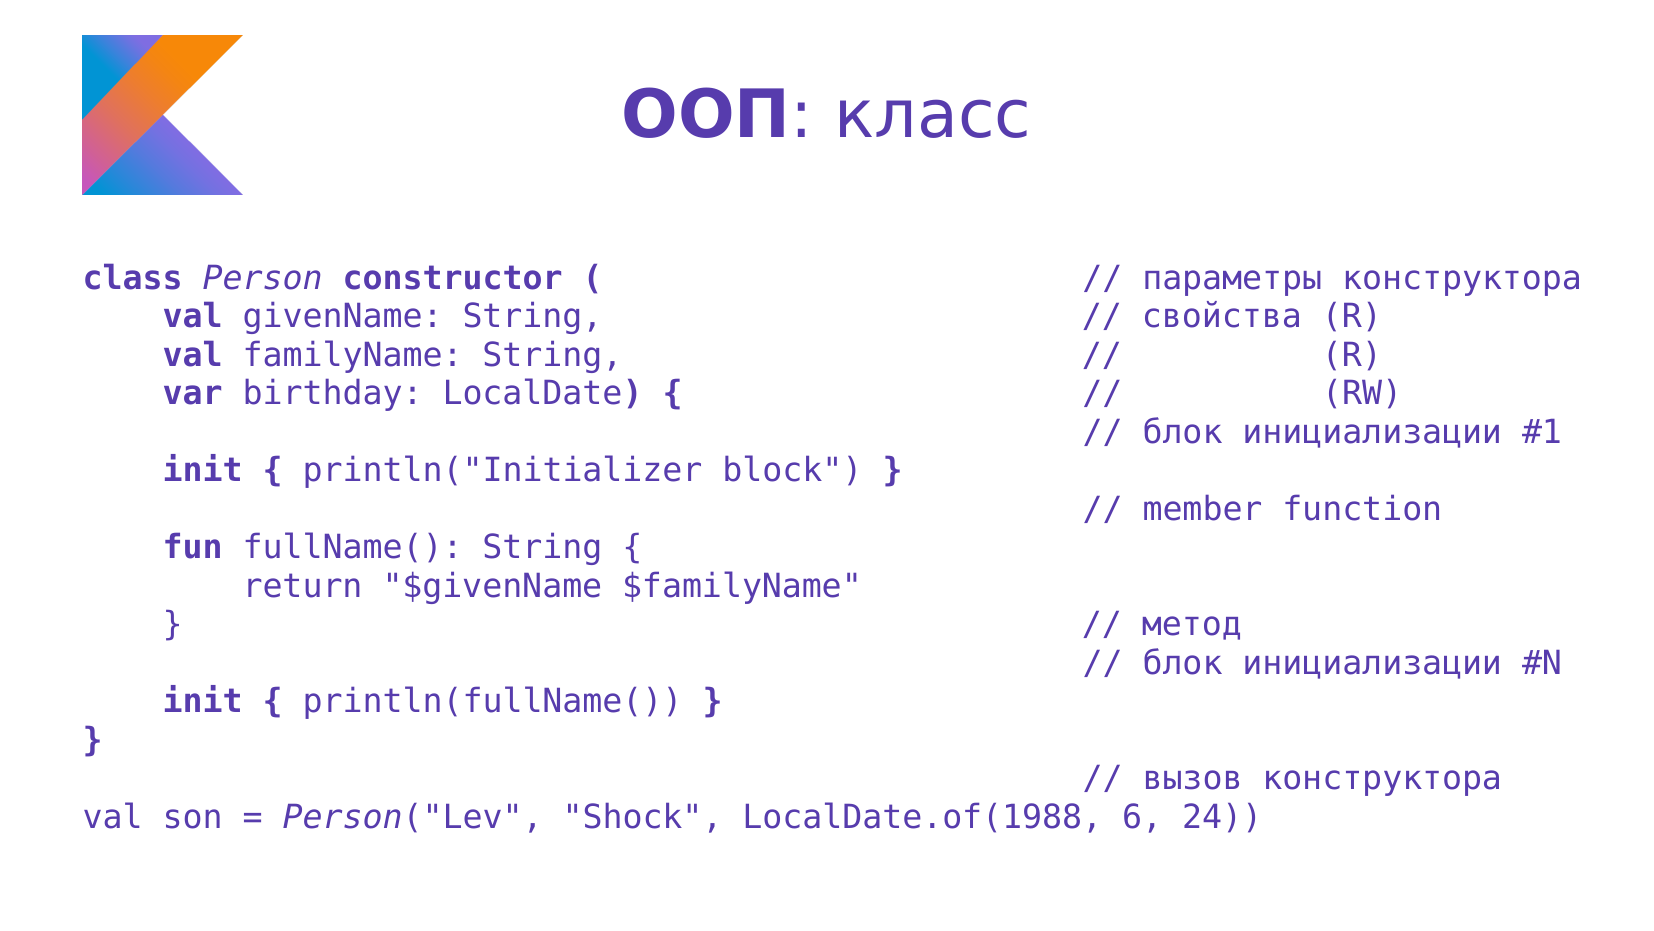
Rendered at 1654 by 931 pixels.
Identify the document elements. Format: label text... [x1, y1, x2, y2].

picture [82, 35, 243, 195]
subtitle class Person constructor ( // параметры конструктора val givenName: String, // свойства (R) val familyName: String, // (R) var birthday: LocalDate) { // (RW) // блок инициализации #1 init { println("Initializer block") } // member function fun fullName(): String { return "$givenName $familyName" } // метод // блок инициализации #N init { println(fullName()) } } // вызов конструктора val son = Person("Lev", "Shock", LocalDate.of(1988, 6, 24)) [82, 219, 1594, 875]
title ООП: класс [243, 37, 1571, 193]
